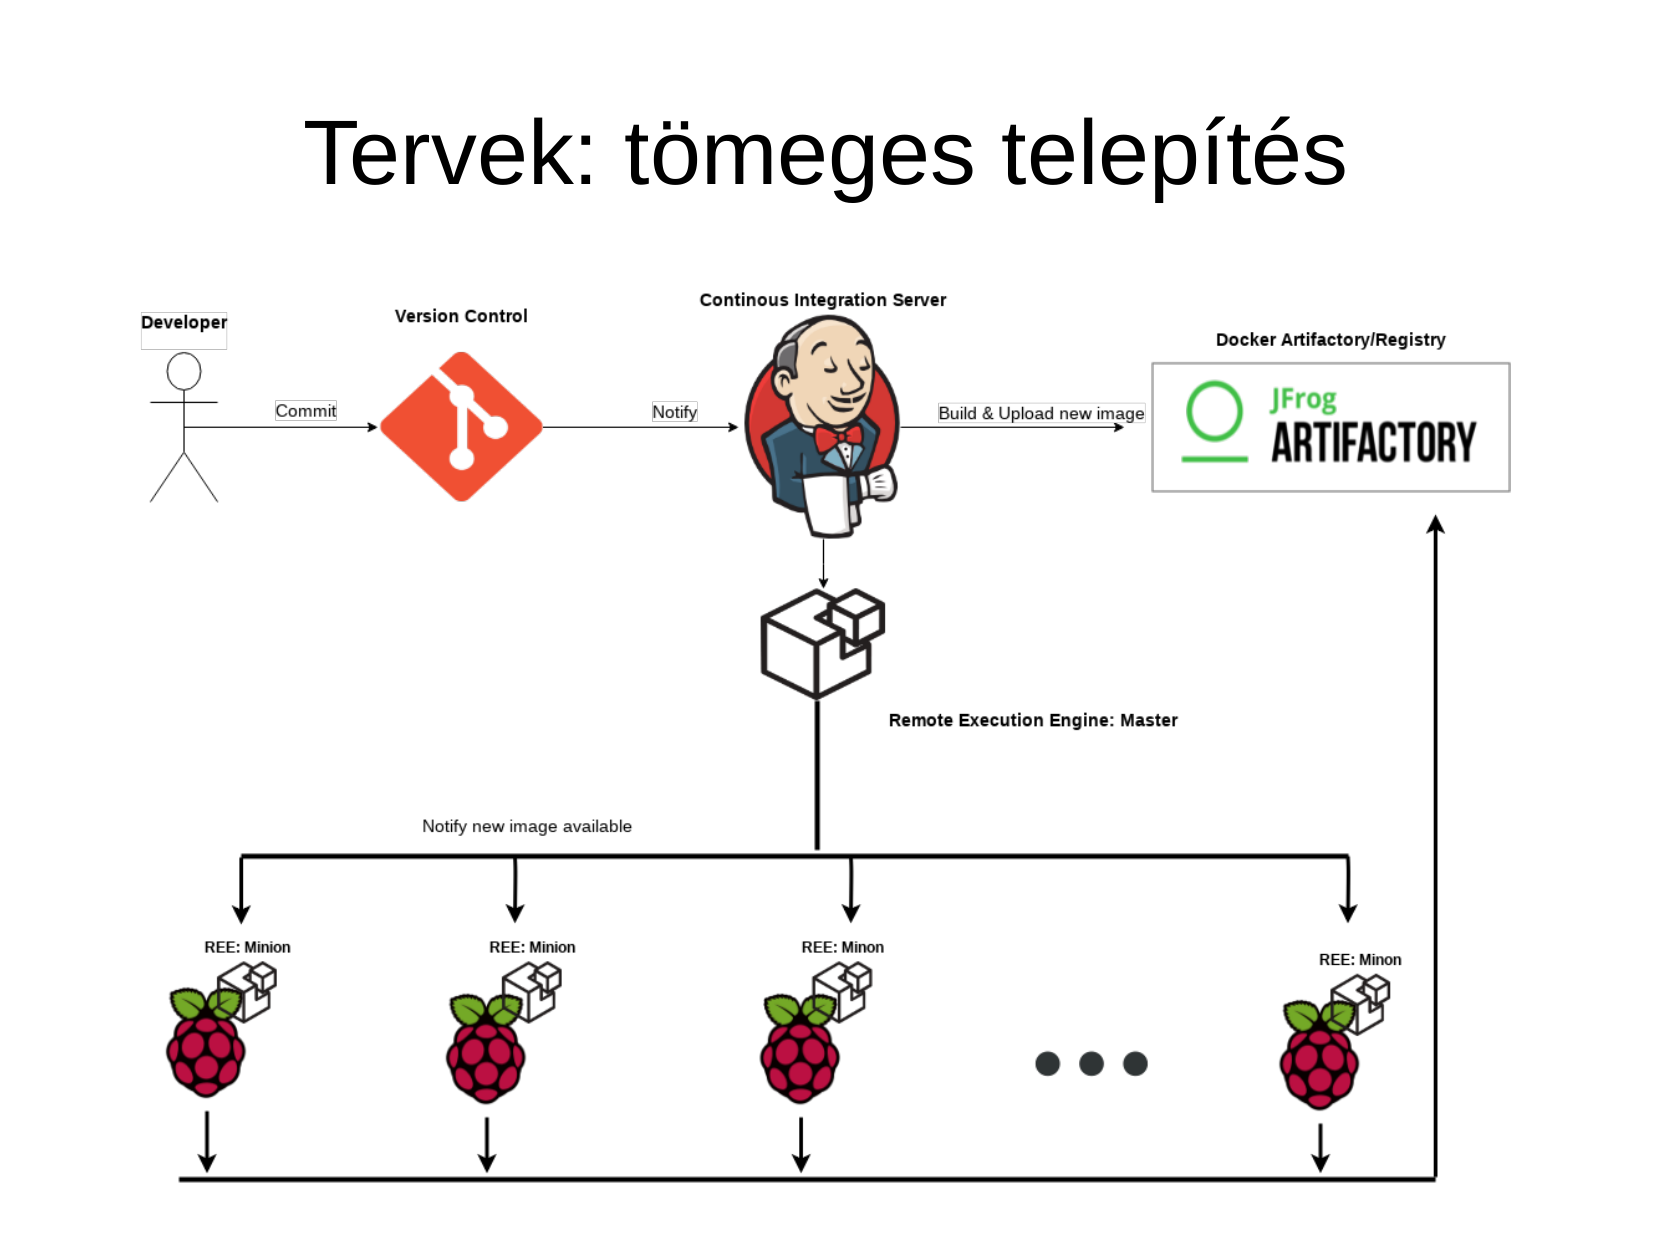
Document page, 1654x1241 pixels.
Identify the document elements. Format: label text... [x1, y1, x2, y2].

title Tervek: tömeges telepítés [82, 49, 1571, 257]
picture [135, 290, 1511, 1190]
